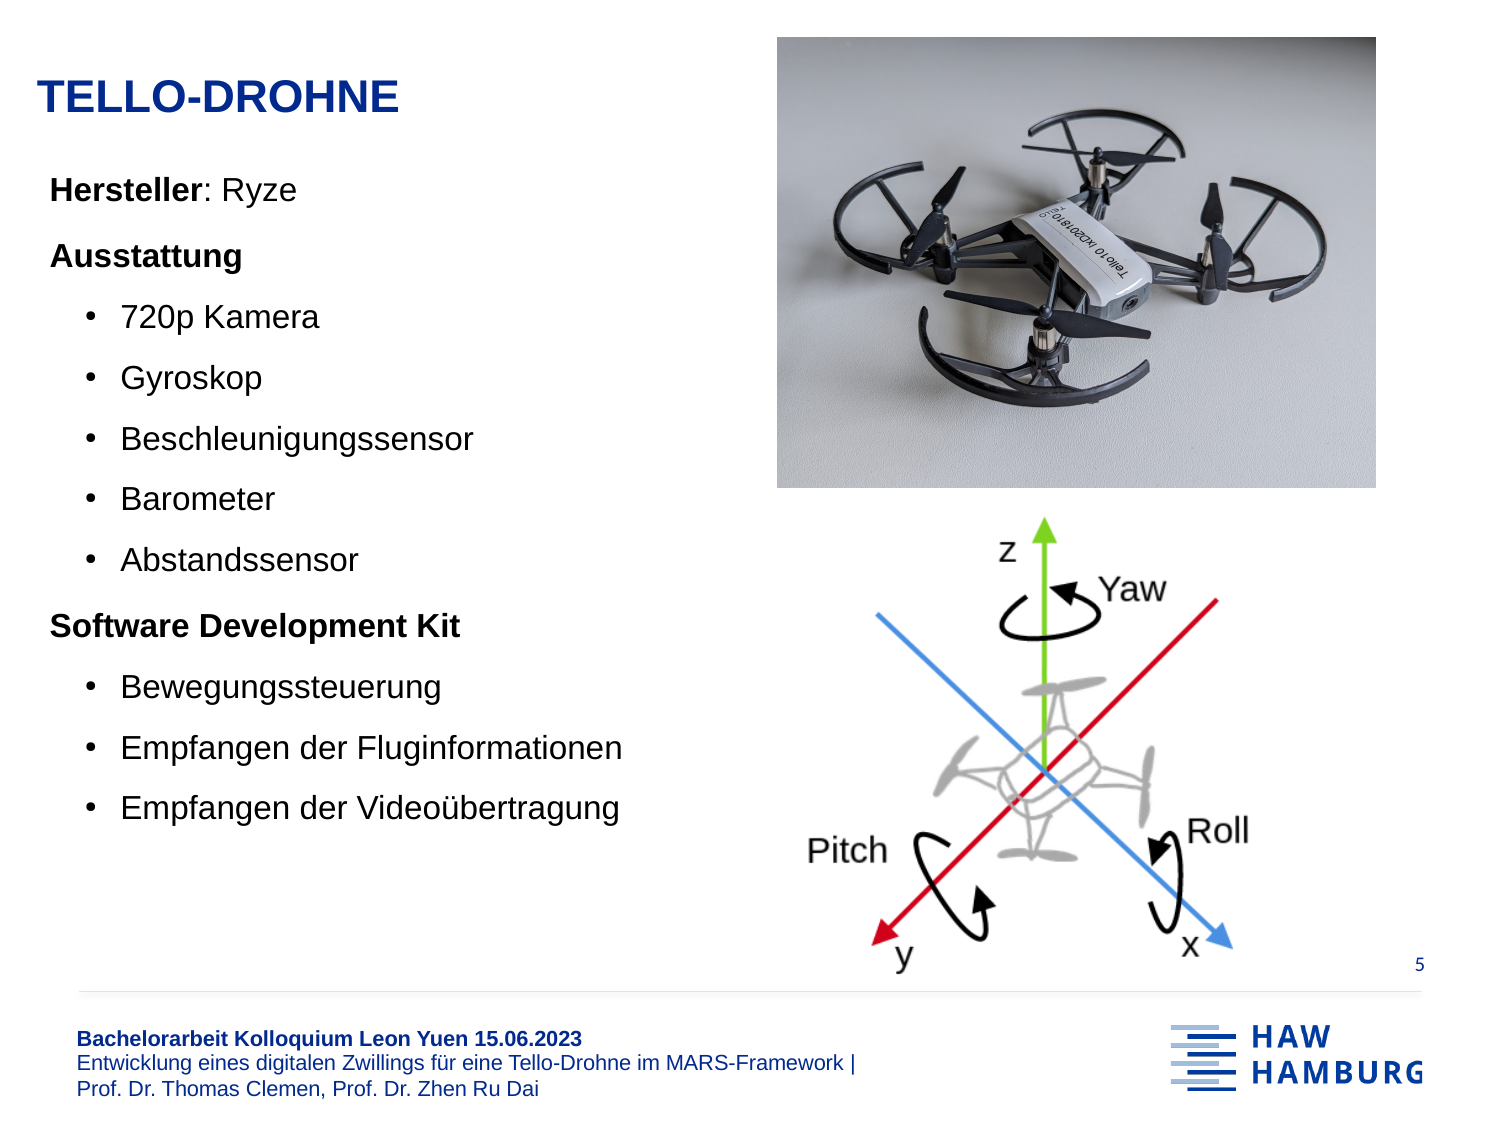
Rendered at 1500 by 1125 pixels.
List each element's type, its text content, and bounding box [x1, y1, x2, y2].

picture [777, 37, 1376, 488]
picture [789, 504, 1265, 984]
list Hersteller: Ryze Ausstattung 720p Kamera Gyroskop Beschleunigungssensor Barometer Abstandssensor Software Development Kit Bewegungssteuerung Empfangen der Fluginformationen Empfangen der Videoübertragung [49, 171, 790, 1041]
title TELLO-DROHNE [36, 2, 1387, 191]
